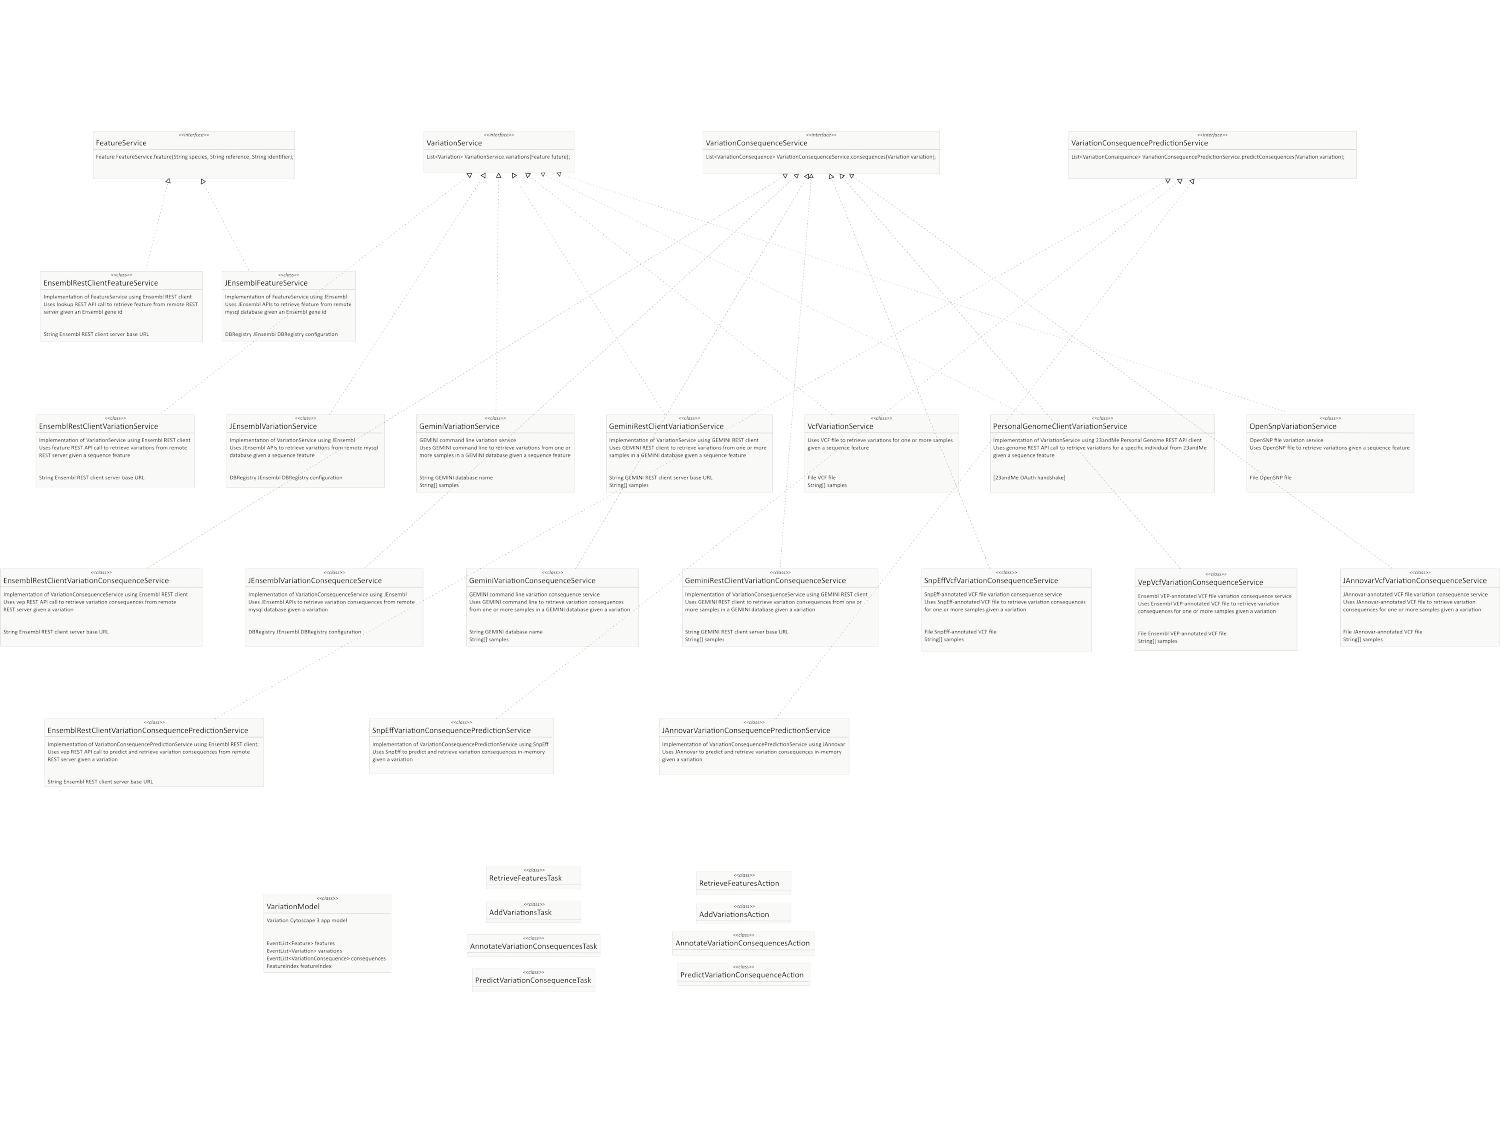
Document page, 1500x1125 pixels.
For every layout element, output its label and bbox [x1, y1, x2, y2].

picture [0, 131, 1500, 992]
